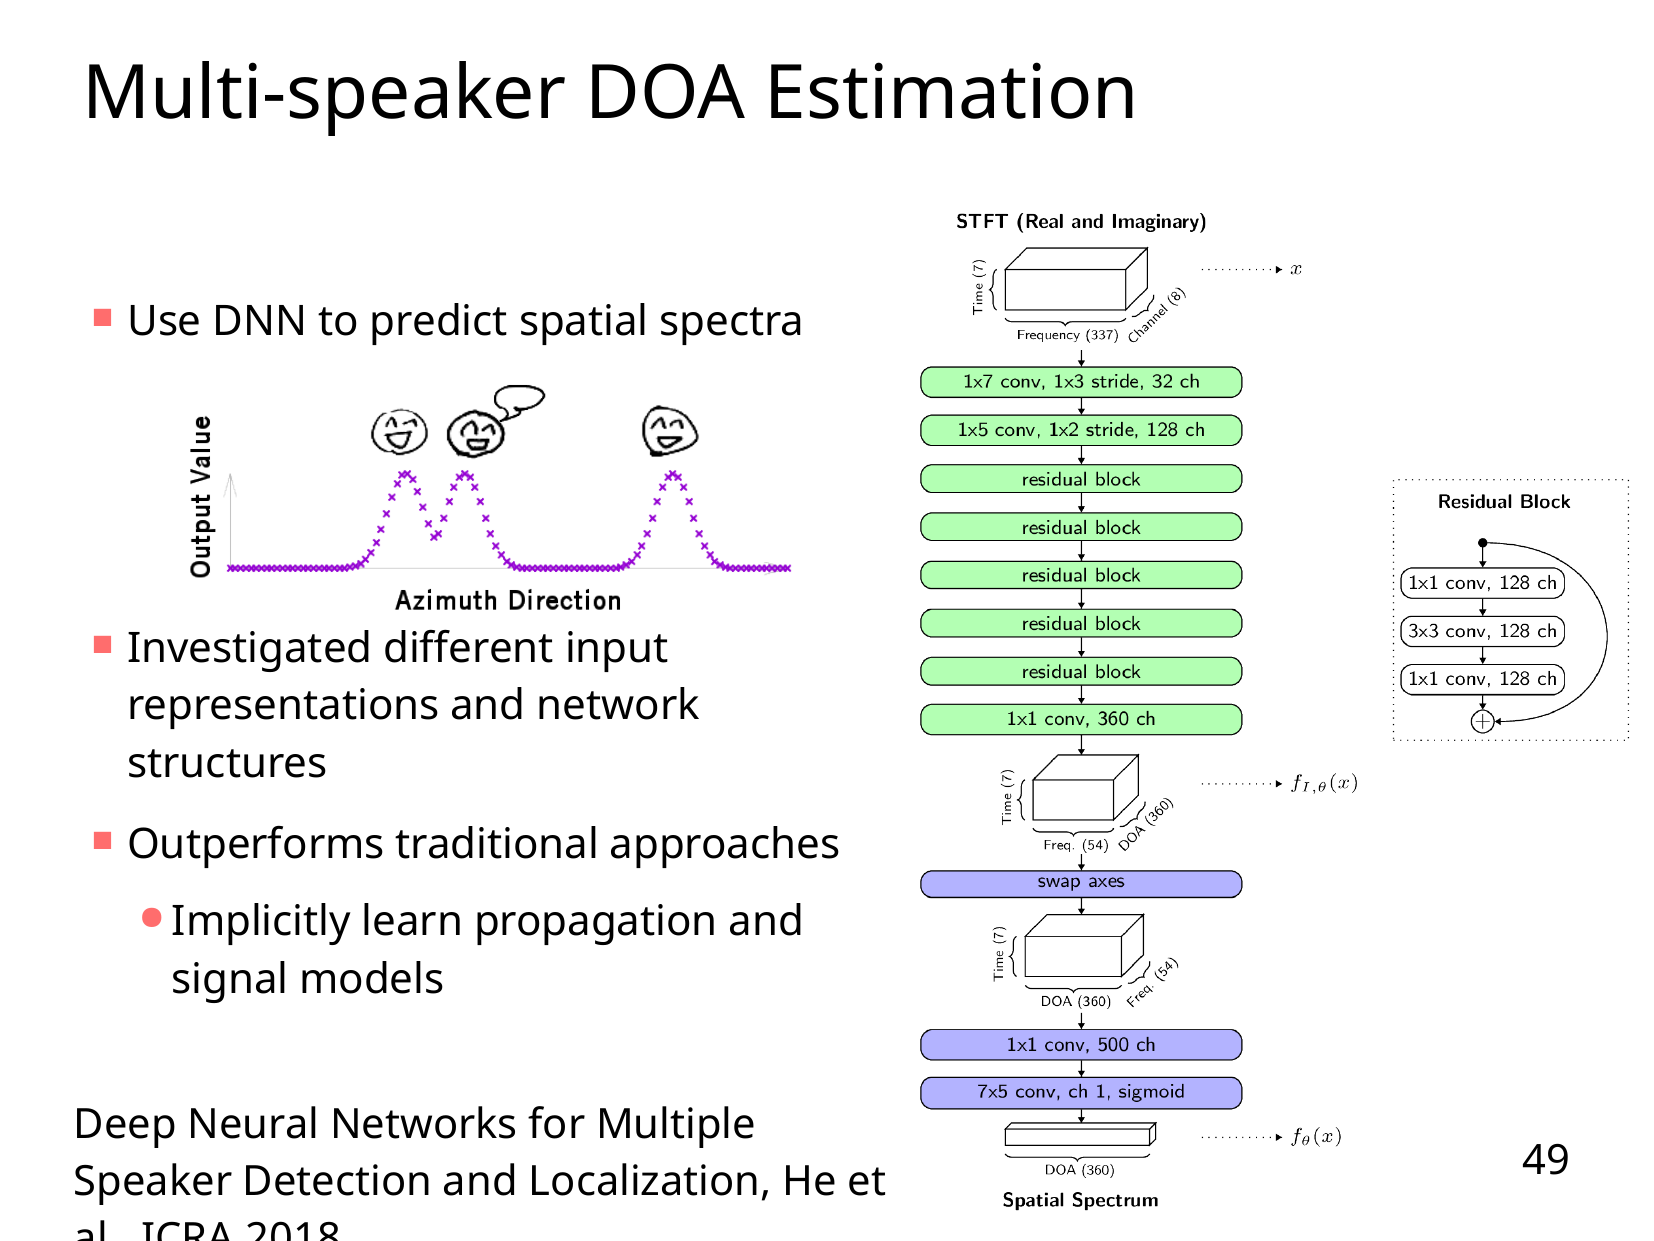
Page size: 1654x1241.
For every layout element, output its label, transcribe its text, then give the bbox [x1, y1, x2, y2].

picture [177, 373, 840, 621]
text_box Deep Neural Networks for Multiple Speaker Detection and Localization, He et al., ICRA 2018 [59, 1086, 934, 1241]
title Multi-speaker DOA Estimation [82, 42, 1571, 137]
picture [913, 205, 1649, 1217]
list Use DNN to predict spatial spectra Investigated different input representations and network structures Outperforms traditional approaches Implicitly learn propagation and signal models [82, 290, 898, 1010]
